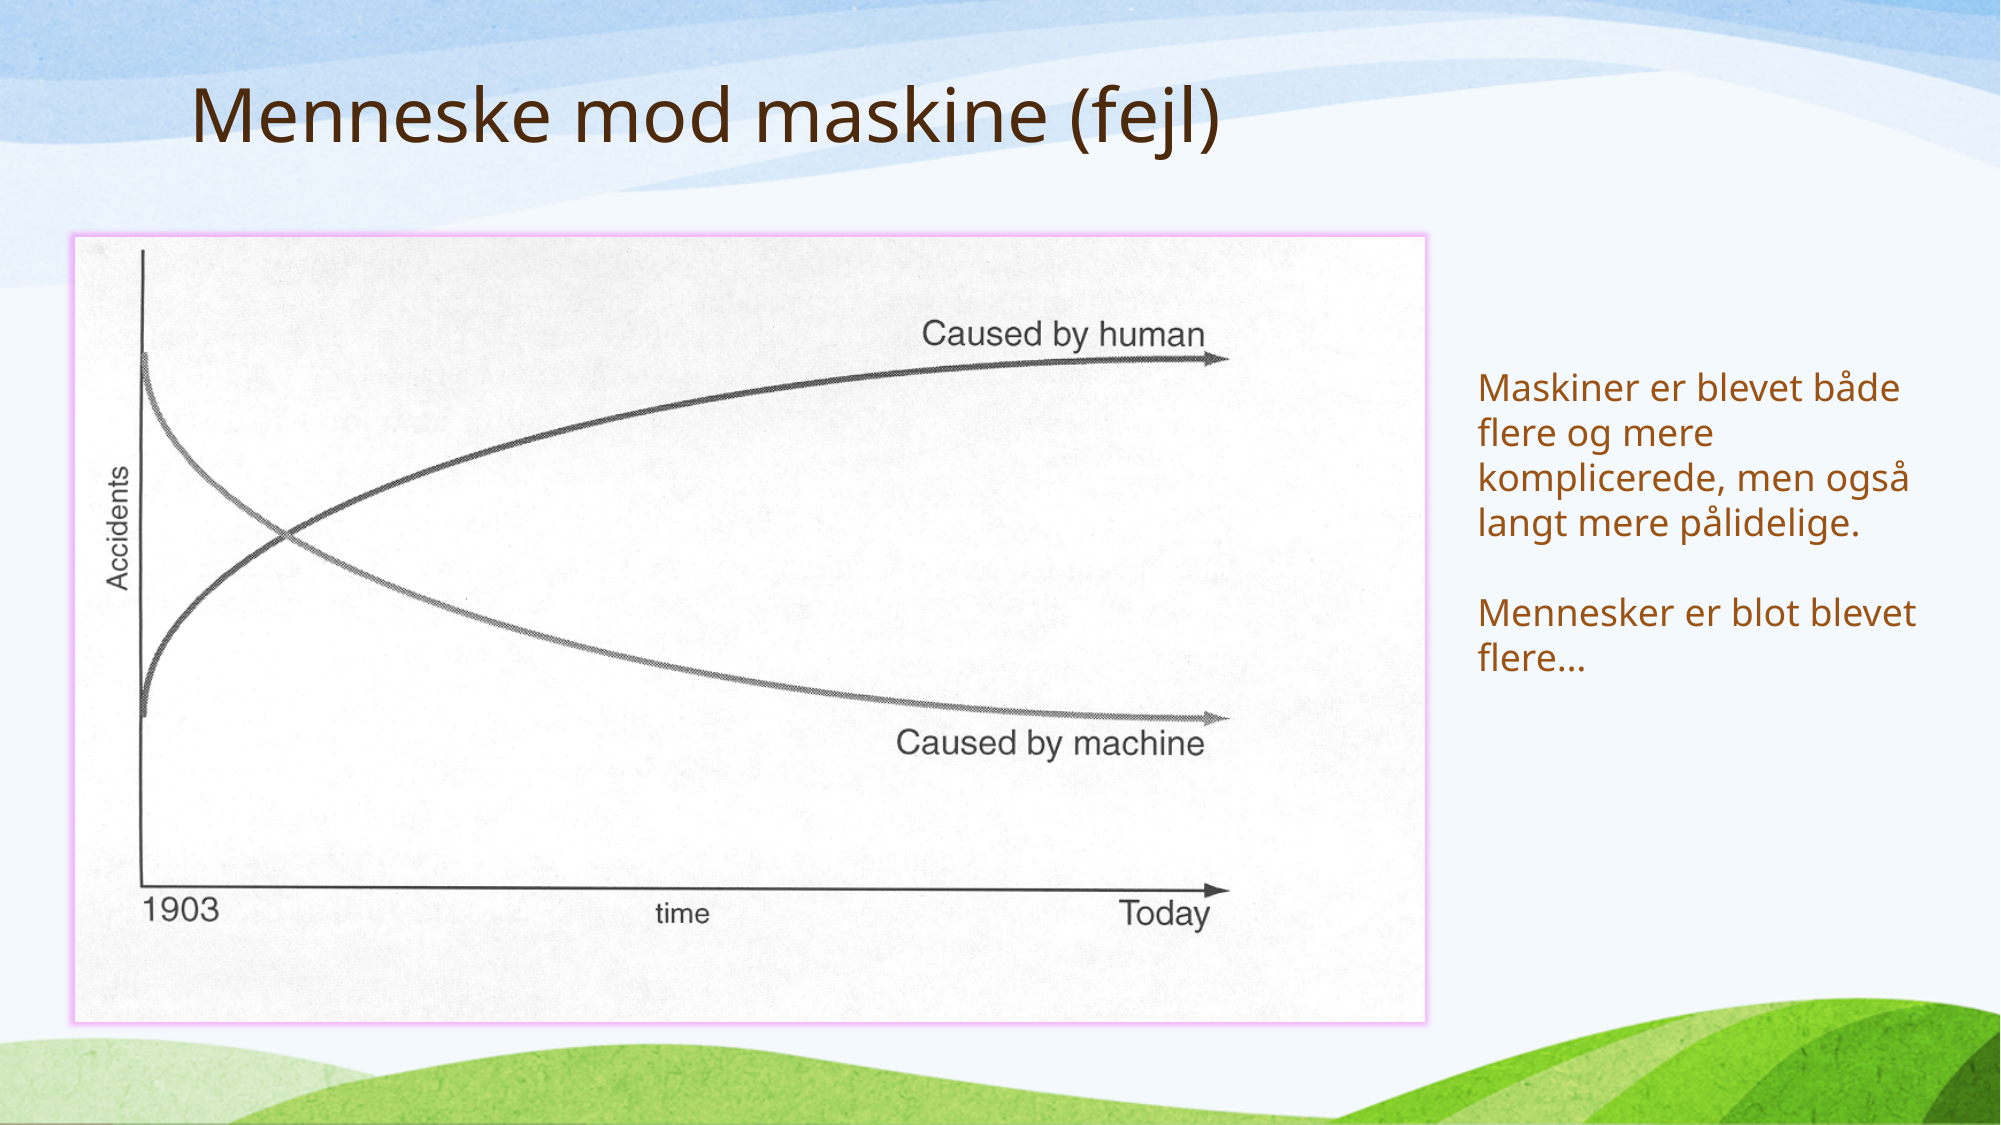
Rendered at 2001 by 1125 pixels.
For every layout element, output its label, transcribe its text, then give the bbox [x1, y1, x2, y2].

title Menneske mod maskine (fejl) [174, 50, 1825, 167]
picture [0, 0, 2001, 1125]
text_box Maskiner er blevet både flere og mere komplicerede, men også langt mere pålidelige. Mennesker er blot blevet flere… [1462, 356, 1935, 687]
